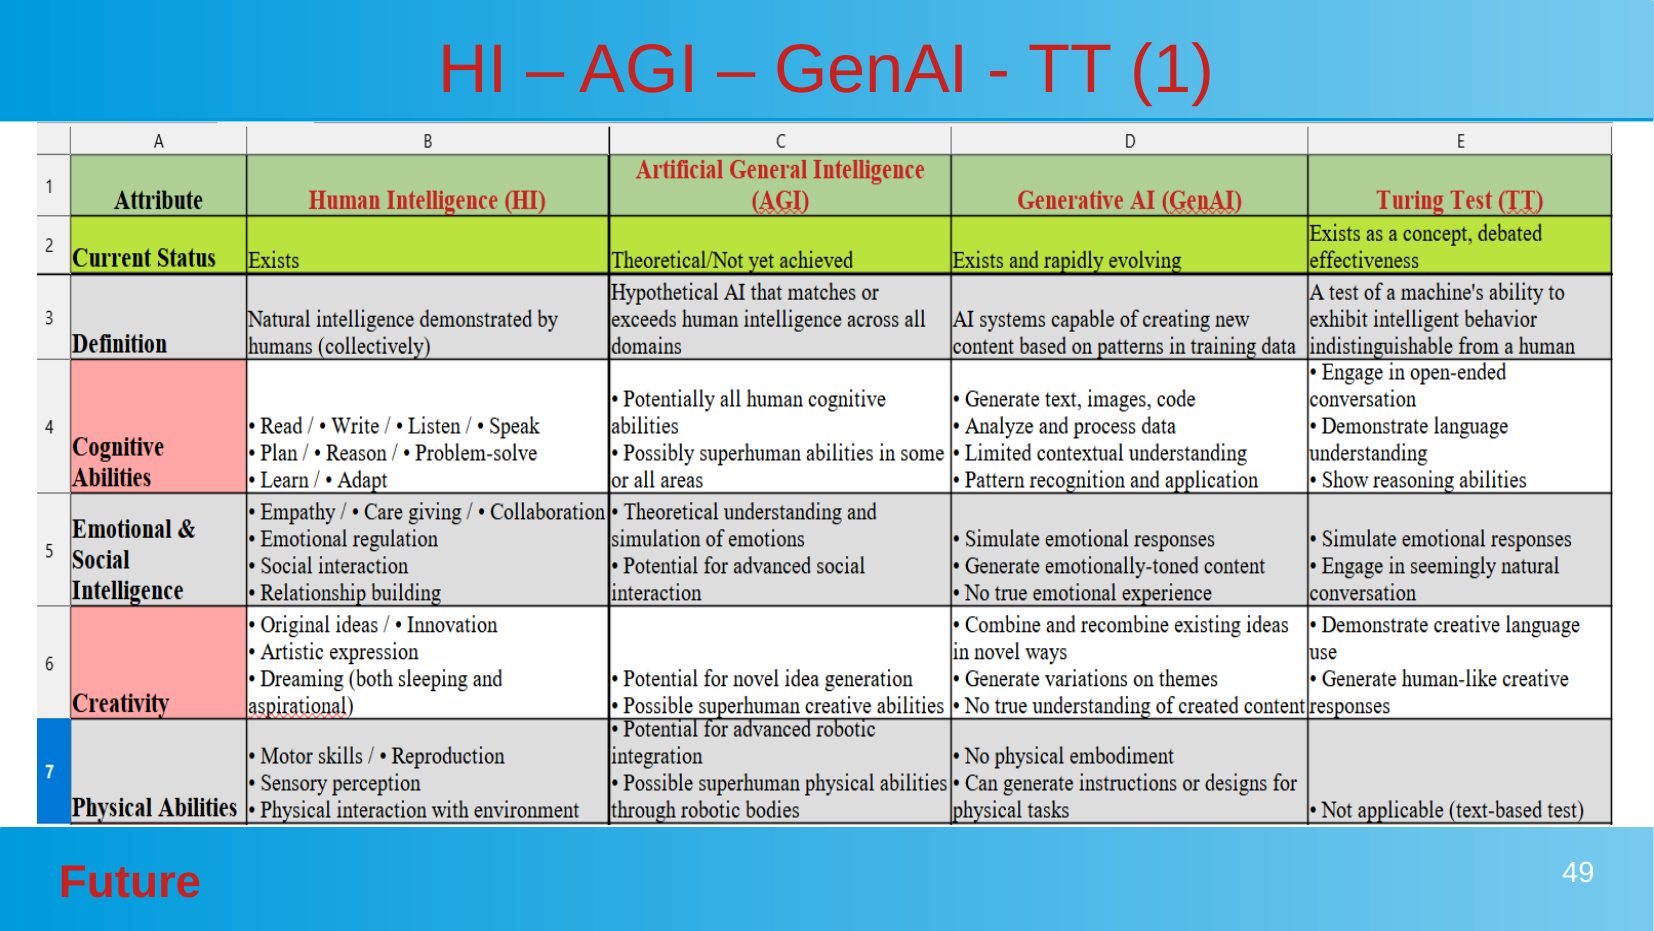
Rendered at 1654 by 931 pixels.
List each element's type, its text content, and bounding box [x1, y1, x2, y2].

title HI – AGI – GenAI - TT (1) [59, 29, 1595, 108]
picture [37, 122, 1613, 826]
